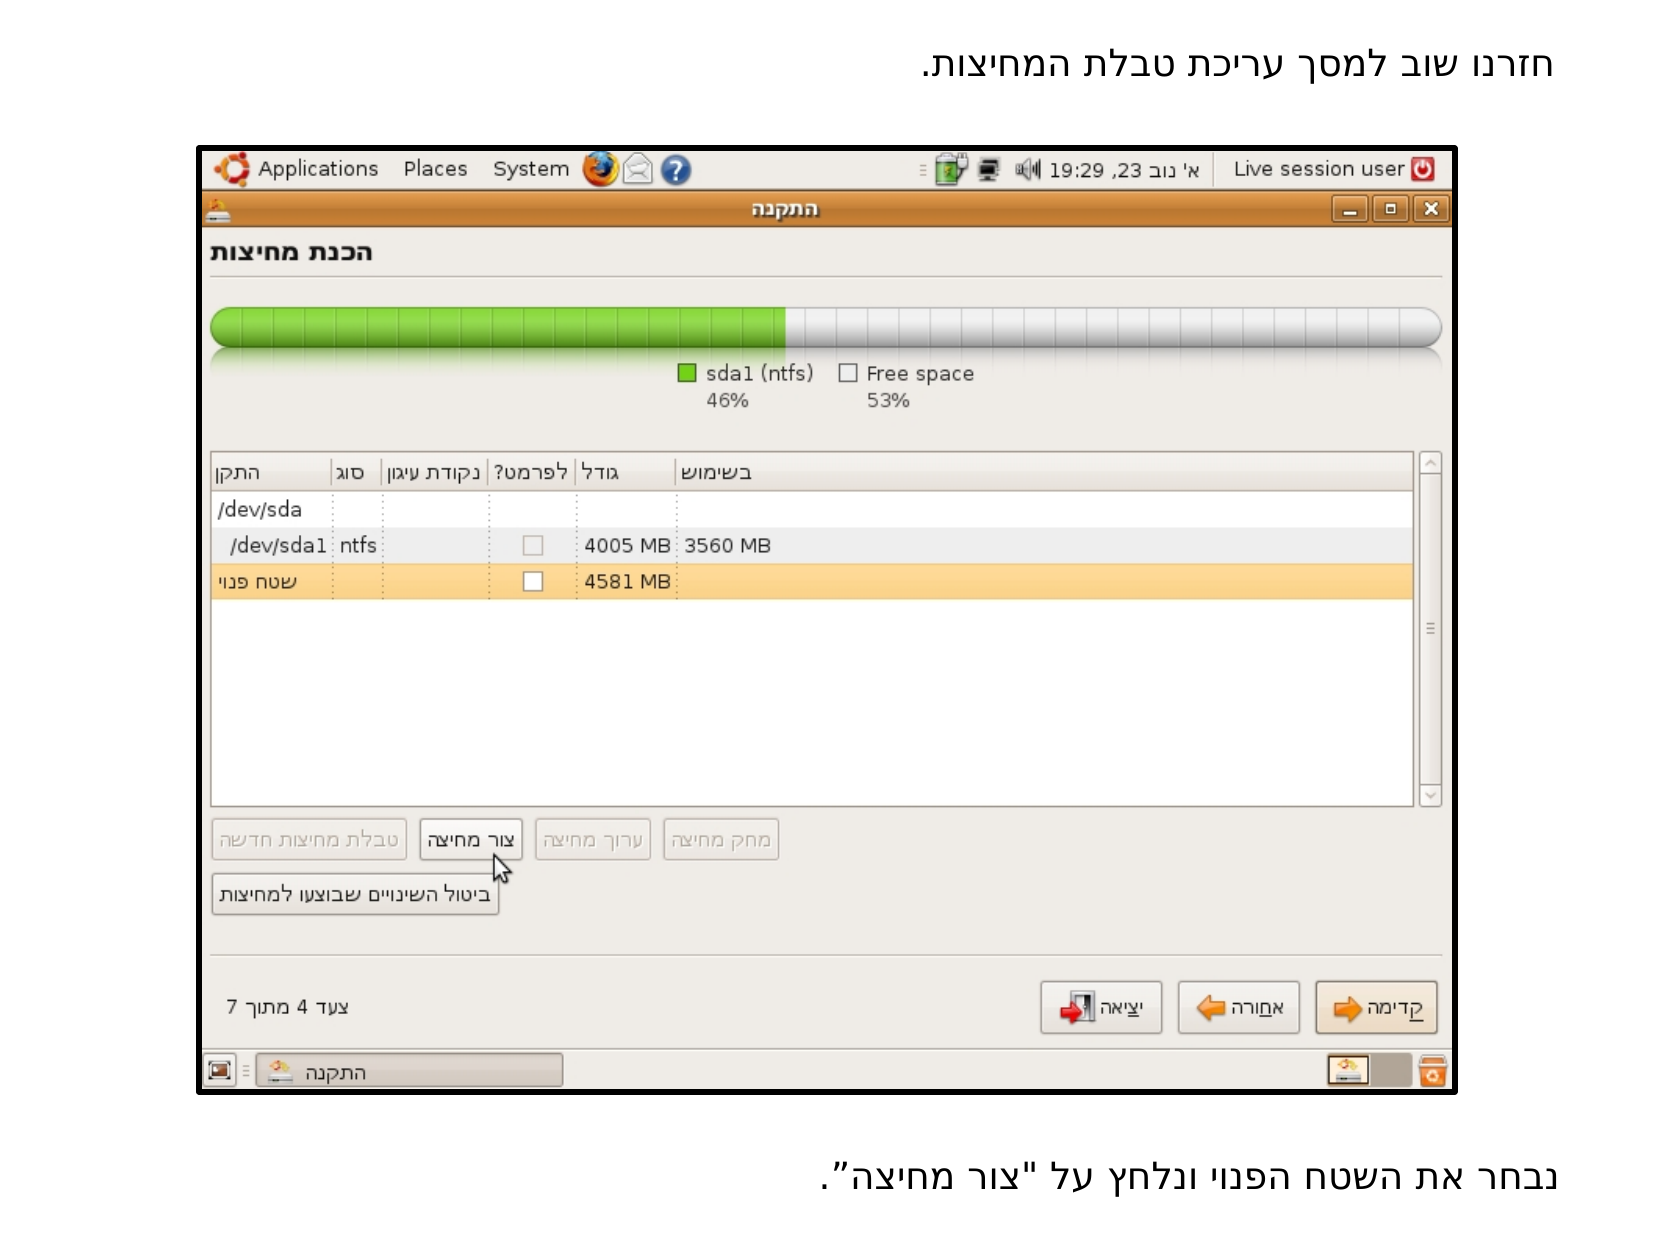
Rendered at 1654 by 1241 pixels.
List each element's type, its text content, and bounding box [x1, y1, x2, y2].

picture [201, 151, 1452, 1089]
text_box נבחר את השטח הפנוי ונלחץ על "צור מחיצה”. [75, 1147, 1576, 1241]
text_box חזרנו שוב למסך עריכת טבלת המחיצות. [220, 34, 1571, 95]
